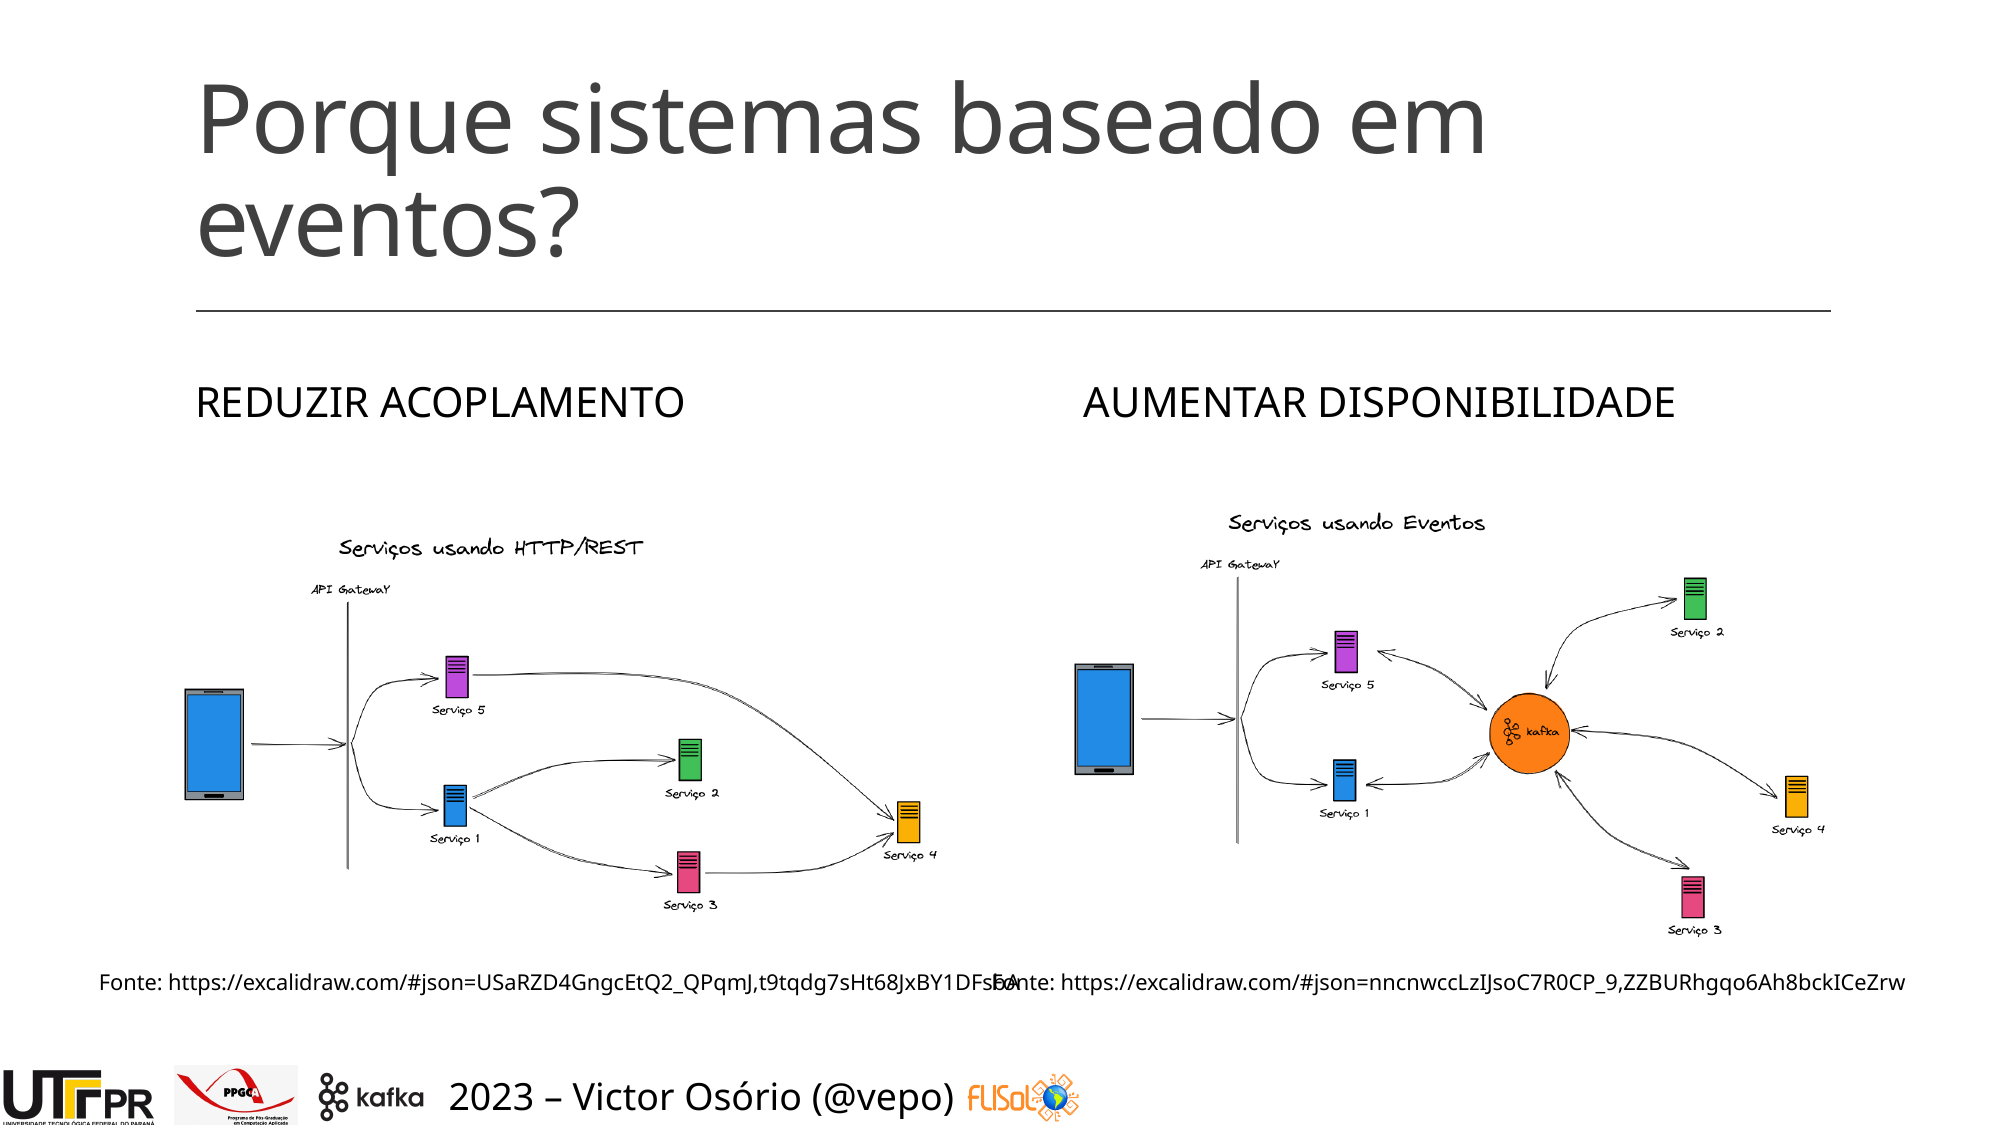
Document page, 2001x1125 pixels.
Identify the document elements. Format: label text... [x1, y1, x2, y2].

title Porque sistemas baseado em eventos? [180, 47, 1830, 285]
picture [179, 529, 942, 918]
picture [957, 1067, 1091, 1125]
list Reduzir acoplamento [180, 337, 942, 459]
picture [174, 1065, 298, 1125]
picture [315, 1066, 427, 1125]
text_box Fonte: https://excalidraw.com/#json=nncnwccLzIJsoC7R0CP_9,ZZBURhgqo6Ah8bckICeZrw [976, 961, 1922, 1003]
picture [1069, 504, 1830, 943]
picture [2, 1067, 156, 1125]
text_box Fonte: https://excalidraw.com/#json=USaRZD4GngcEtQ2_QPqmJ,t9tqdg7sHt68JxBY1DFsbA [84, 961, 976, 1003]
list Aumentar disponibilidade [1068, 337, 1830, 459]
